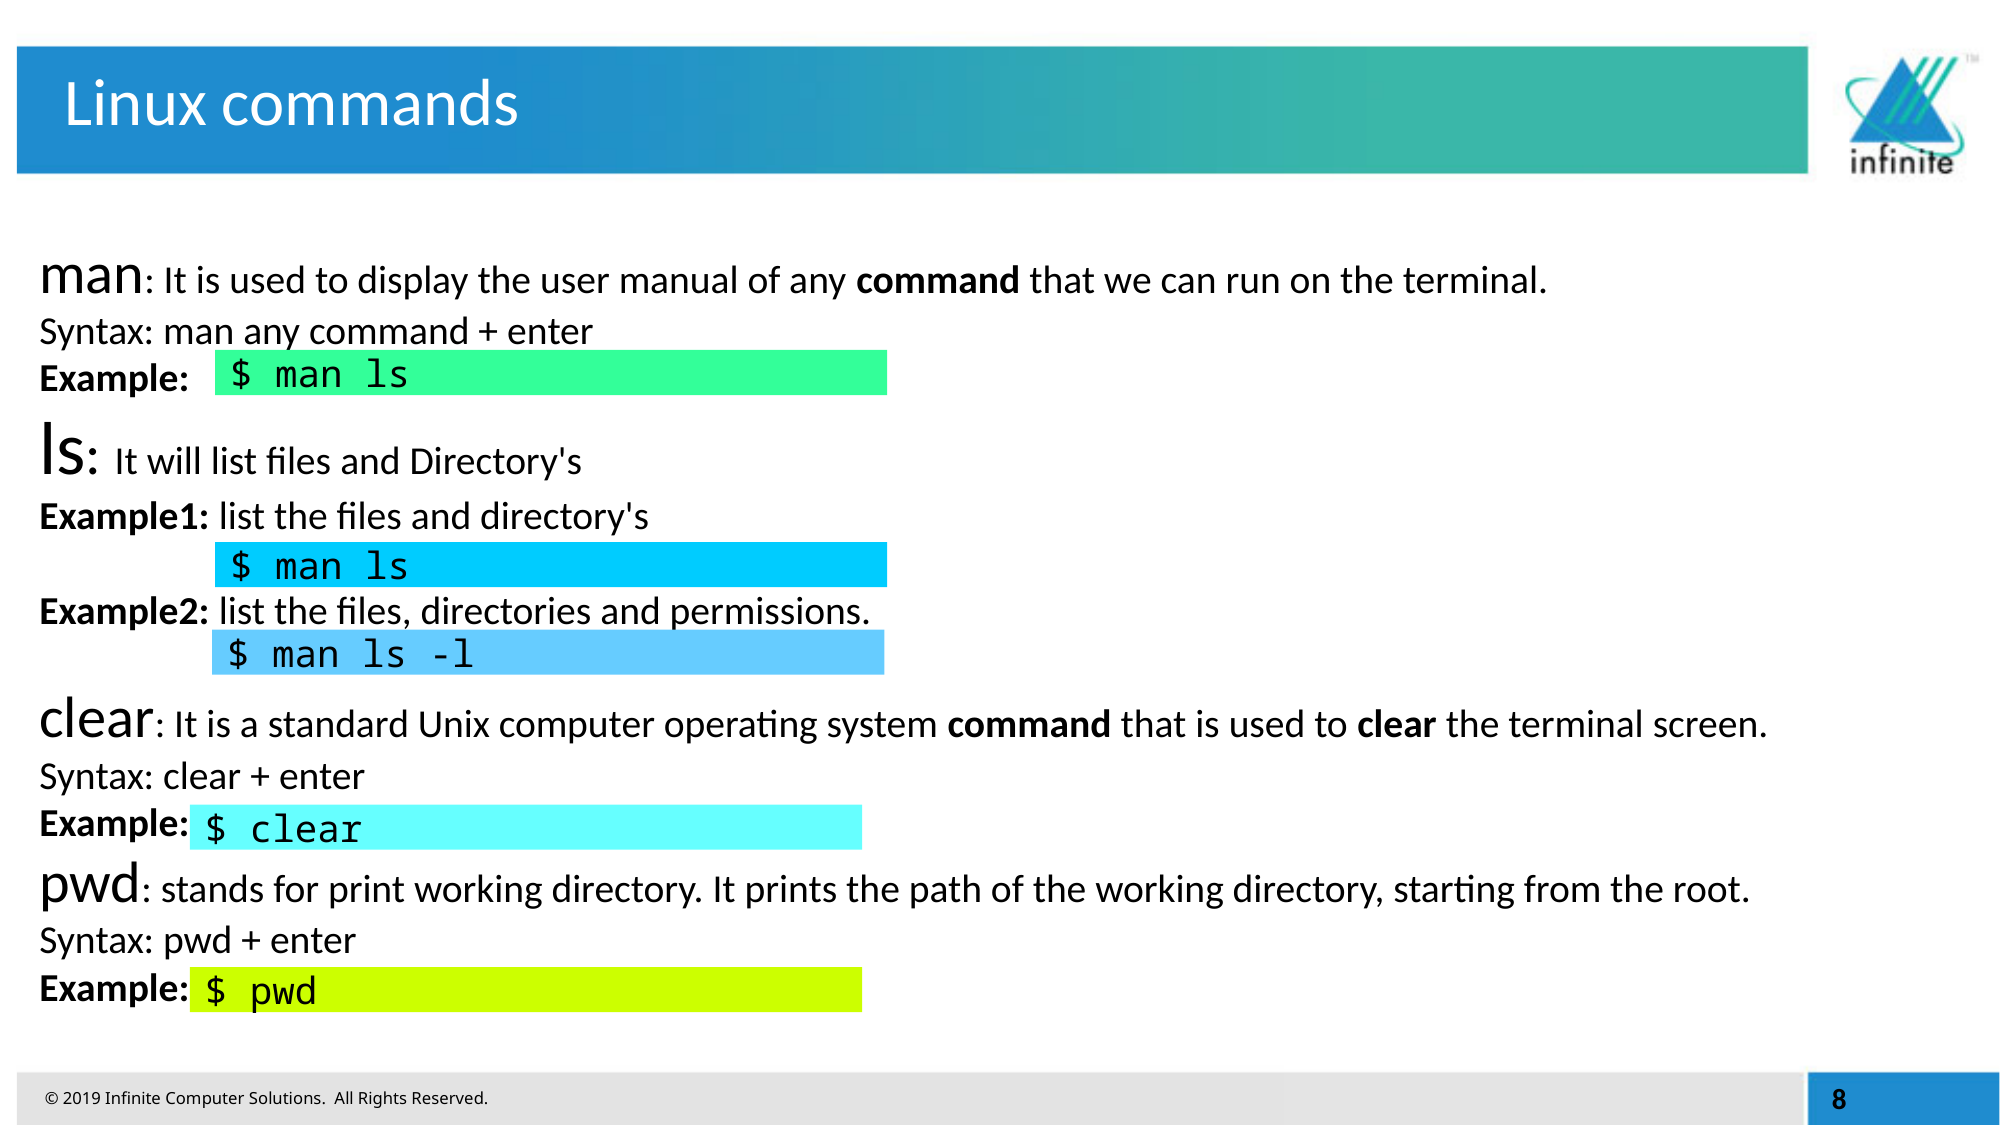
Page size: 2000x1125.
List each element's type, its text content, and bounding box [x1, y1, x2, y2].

text_box $ pwd [189, 967, 863, 1013]
title Linux commands [49, 51, 1913, 182]
text_box man: It is used to display the user manual of any command that we can run on the terminal. Syntax: man any command + enter Example: ls: It will list files and Directory's Example1: list the files and directory's Example2: list the files, directories and permissions. clear: It is a standard Unix computer operating system command that is used to clear the terminal screen. Syntax: clear + enter Example: pwd: stands for print working directory. It prints the path of the working directory, starting from the root. Syntax: pwd + enter Example: [24, 227, 1813, 1017]
slide_number <number> [1662, 1073, 2000, 1125]
text_box $ man ls [215, 542, 888, 588]
text_box $ pwd [255, 986, 266, 1002]
text_box $ clear [189, 804, 863, 850]
text_box $ man ls -l [212, 629, 885, 675]
picture [16, 0, 2000, 1125]
text_box $ man ls [215, 349, 888, 396]
